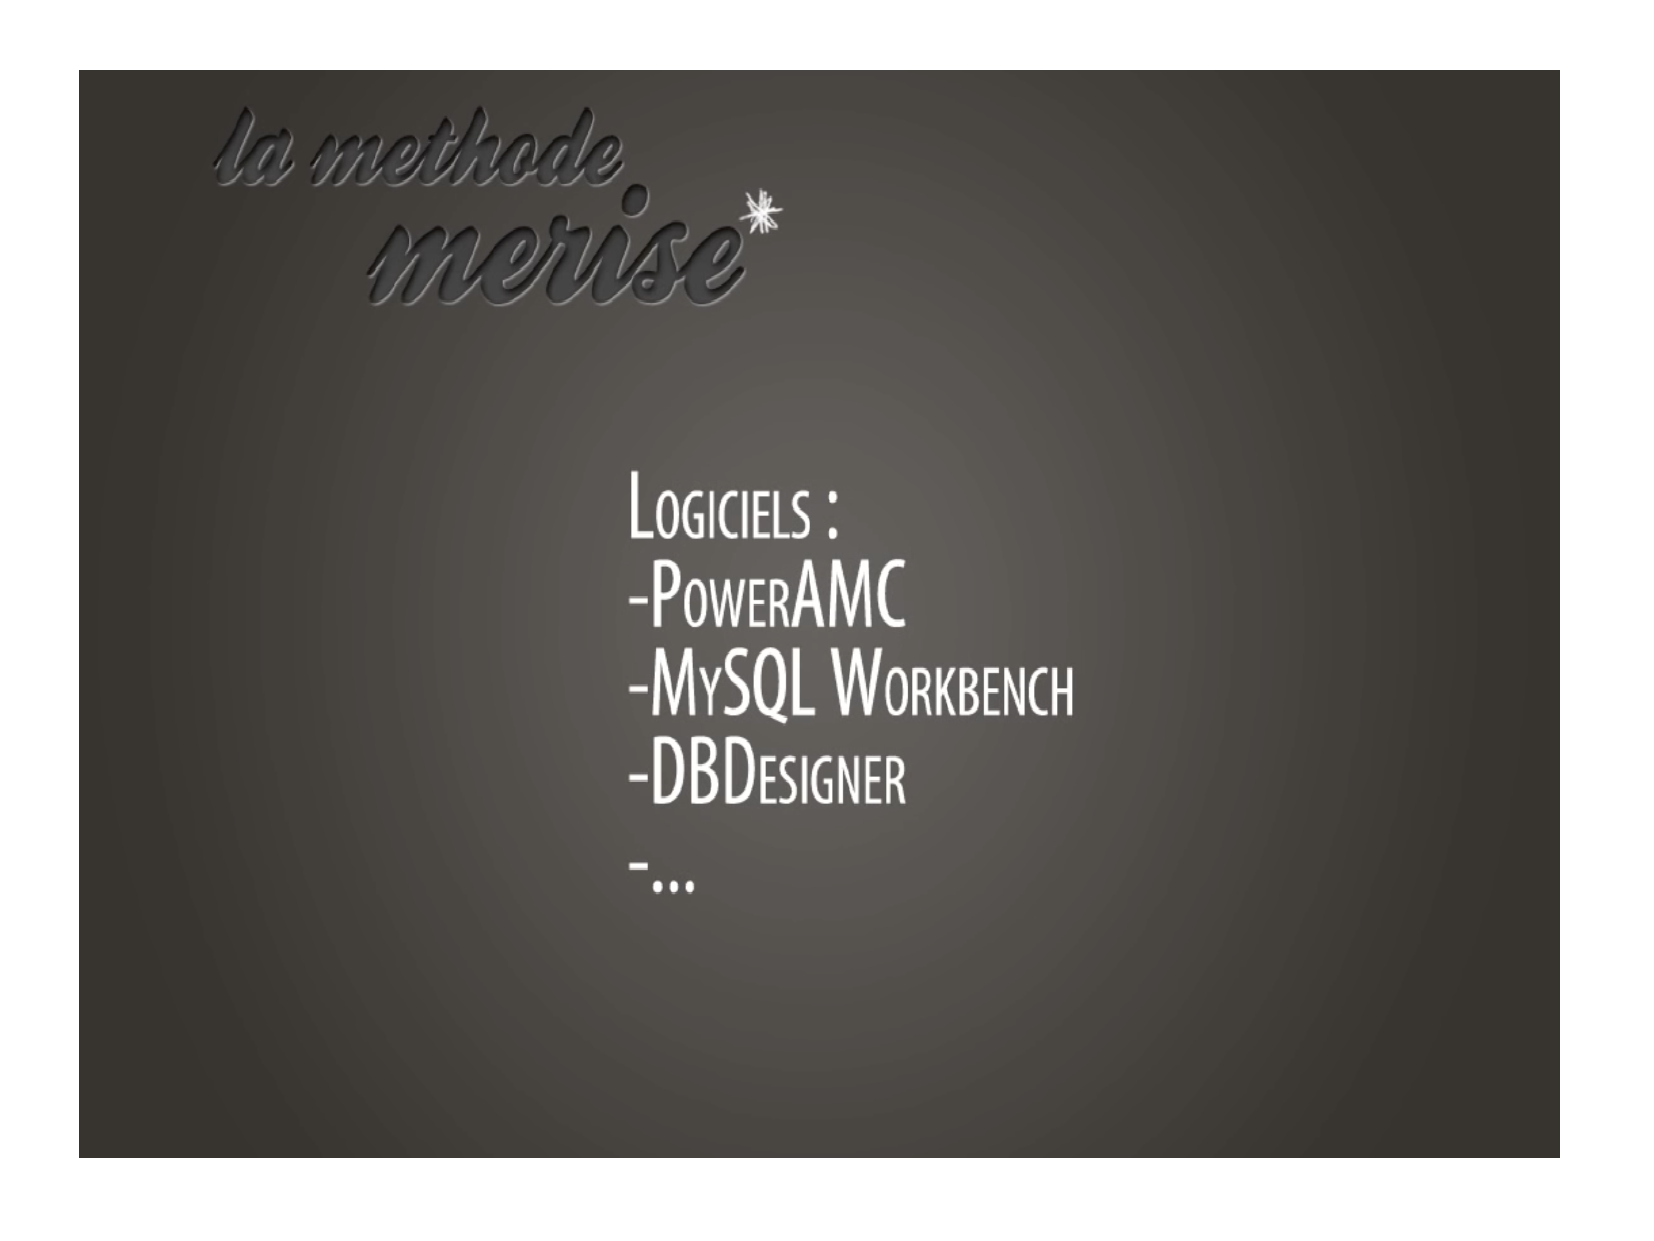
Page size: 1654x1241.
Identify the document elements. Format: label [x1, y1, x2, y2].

picture [79, 70, 1560, 1158]
